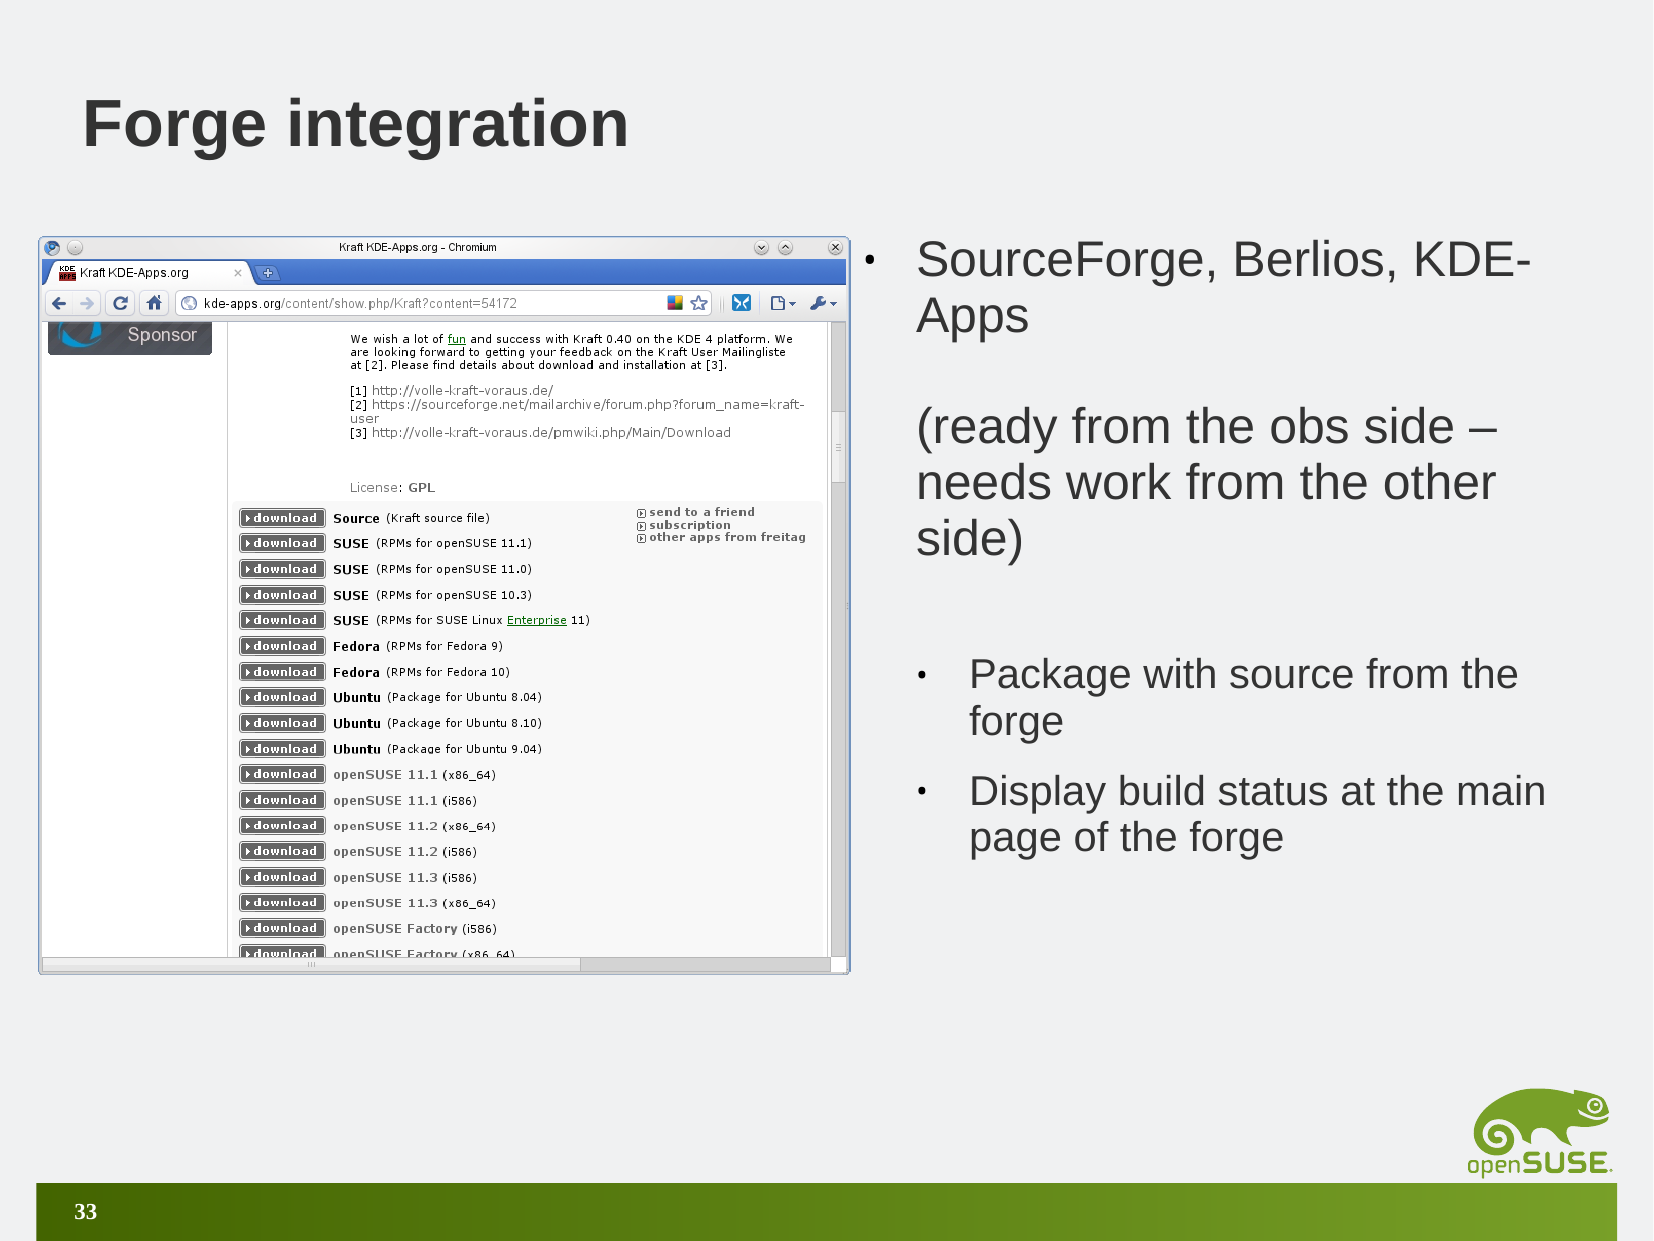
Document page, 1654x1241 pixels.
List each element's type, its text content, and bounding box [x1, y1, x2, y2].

list SourceForge, Berlios, KDE-Apps (ready from the obs side – needs work from the other side) Package with source from the forge Display build status at the main page of the forge [845, 231, 1572, 1050]
picture [0, 0, 1654, 1241]
title Forge integration [82, 49, 1571, 198]
